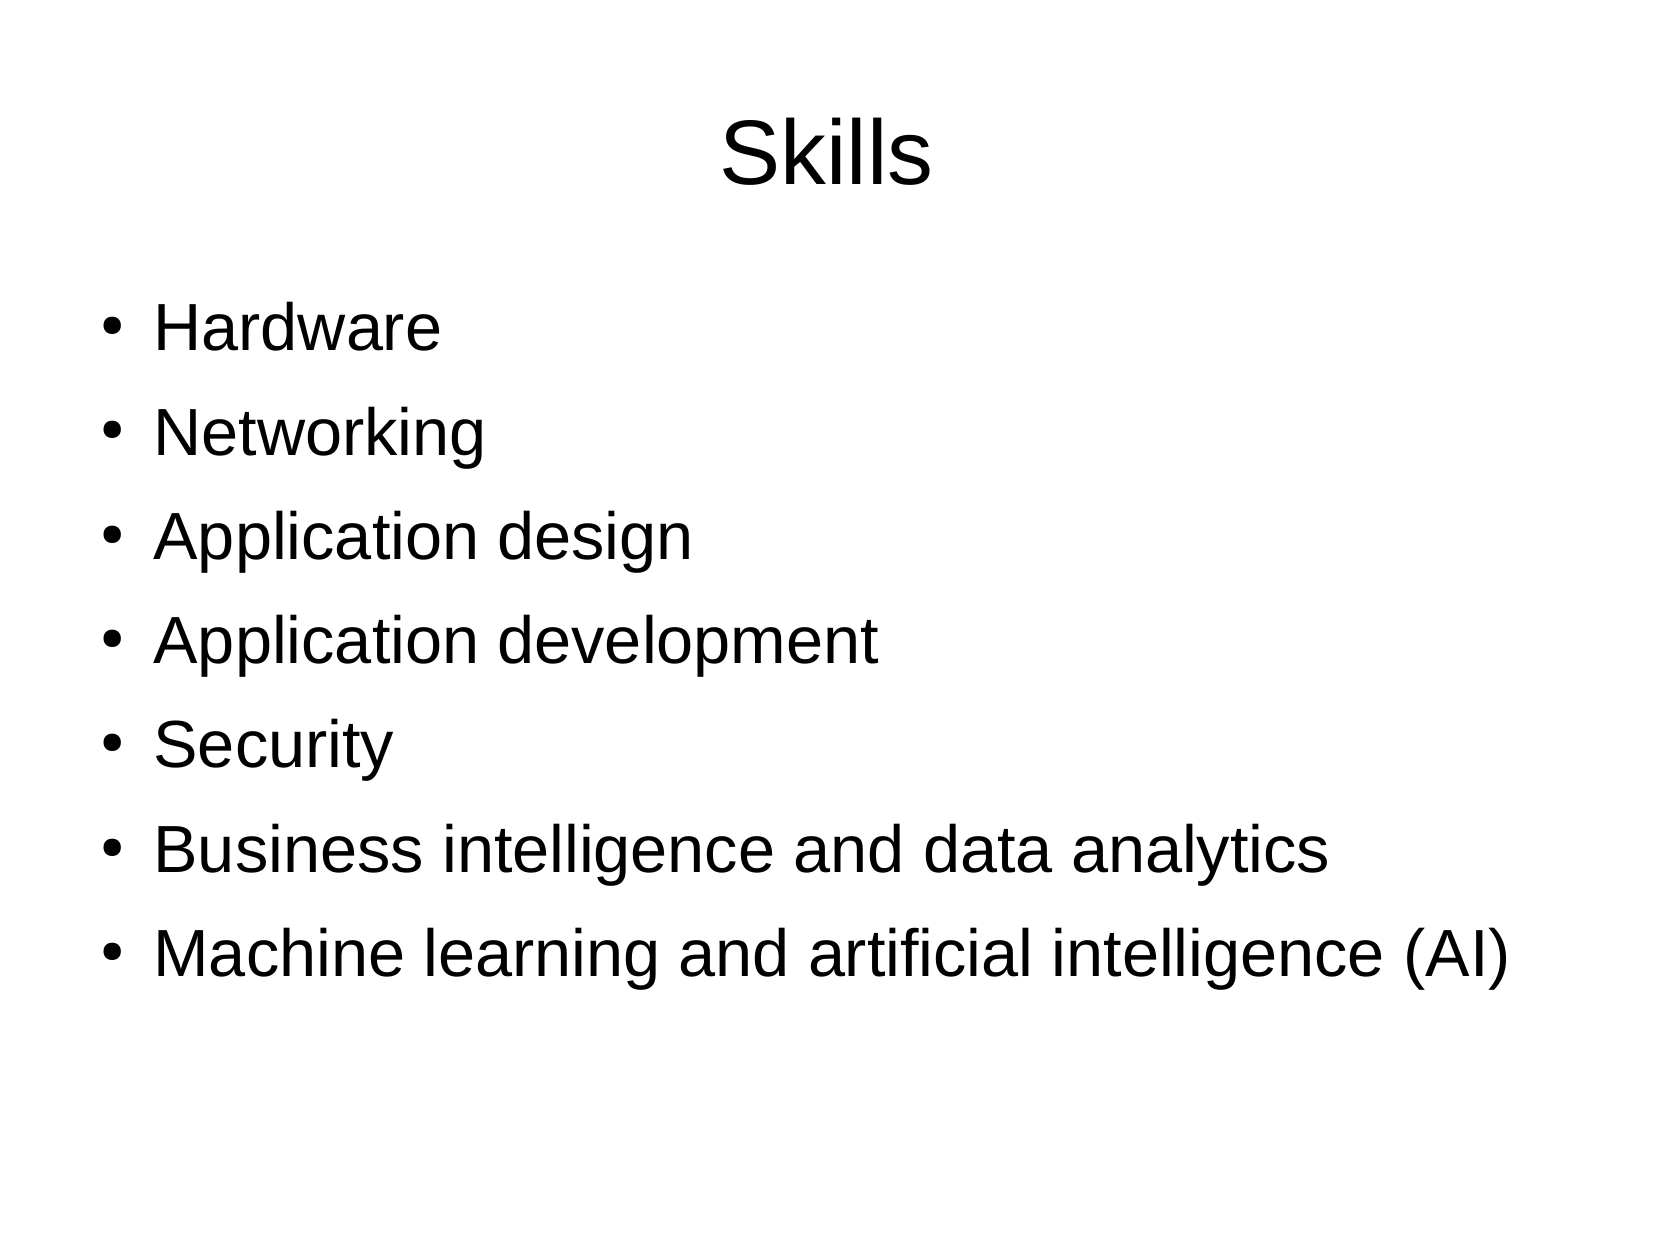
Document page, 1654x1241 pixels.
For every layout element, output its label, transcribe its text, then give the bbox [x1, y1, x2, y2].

title Skills [82, 49, 1571, 257]
list Hardware Networking Application design Application development Security Business intelligence and data analytics Machine learning and artificial intelligence (AI) [82, 290, 1571, 1010]
